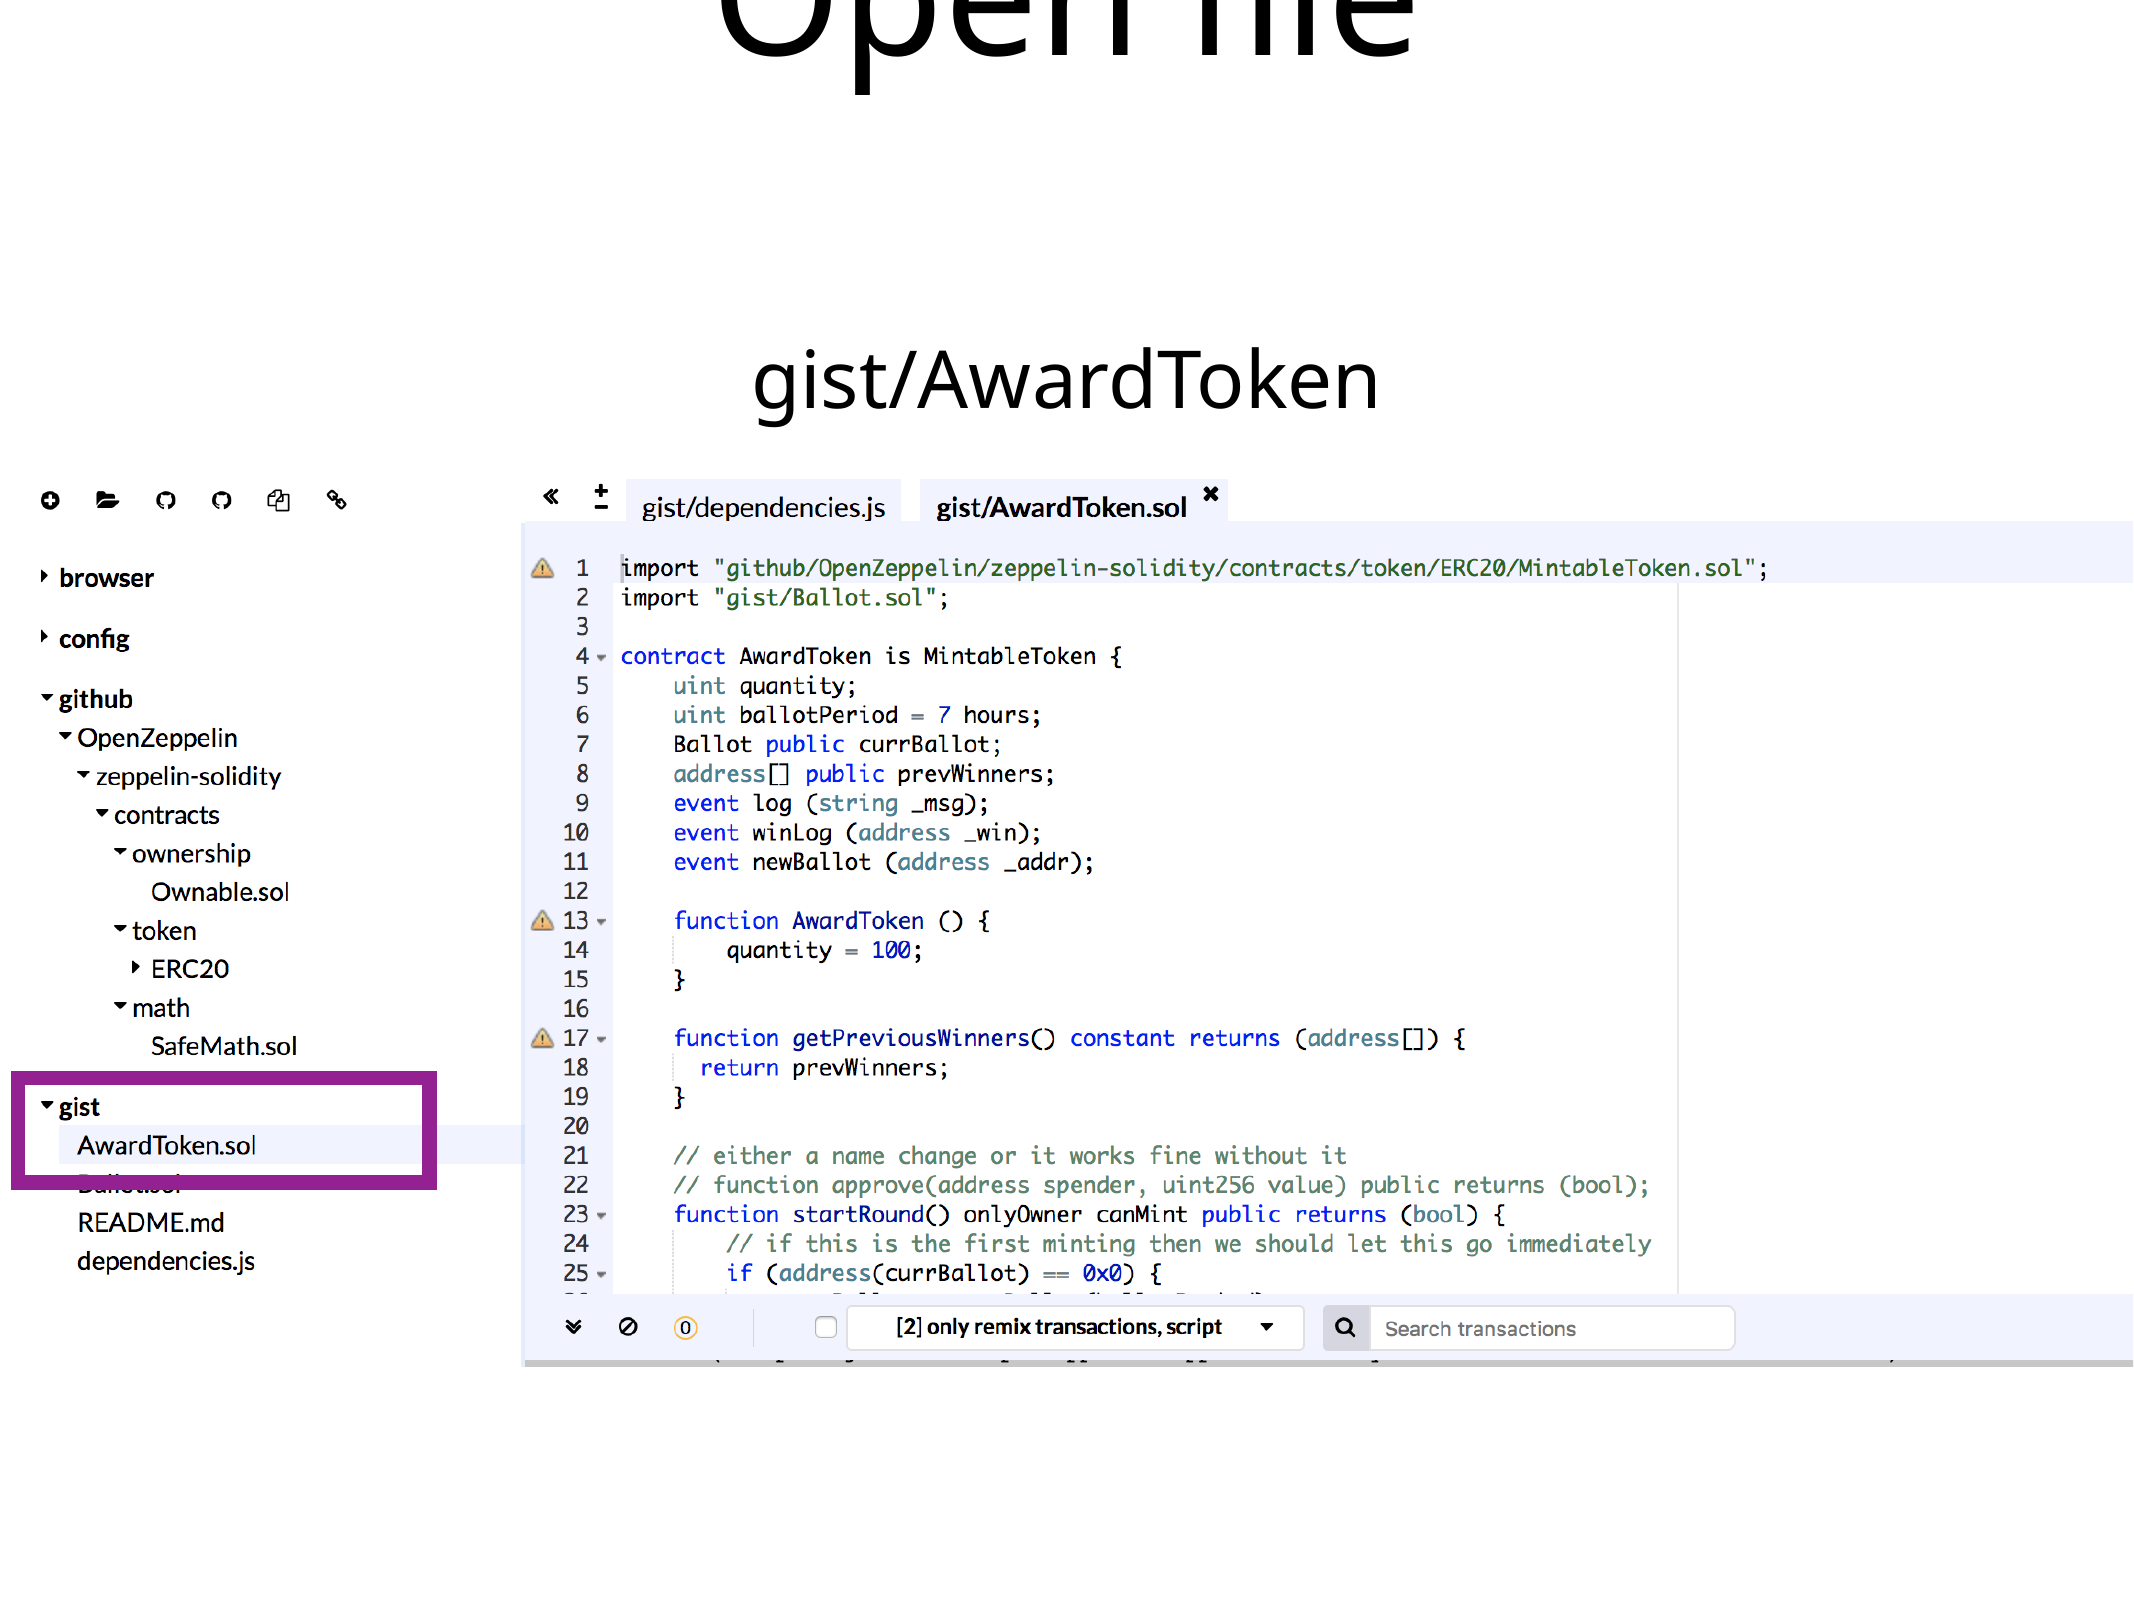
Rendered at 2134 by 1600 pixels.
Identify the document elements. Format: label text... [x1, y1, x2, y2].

subtitle gist/AwardToken ( when dependencies.js is the active file ) [208, 320, 1925, 471]
picture [31, 471, 2134, 1367]
picture [31, 1085, 422, 1175]
title Open file [208, 0, 1925, 320]
